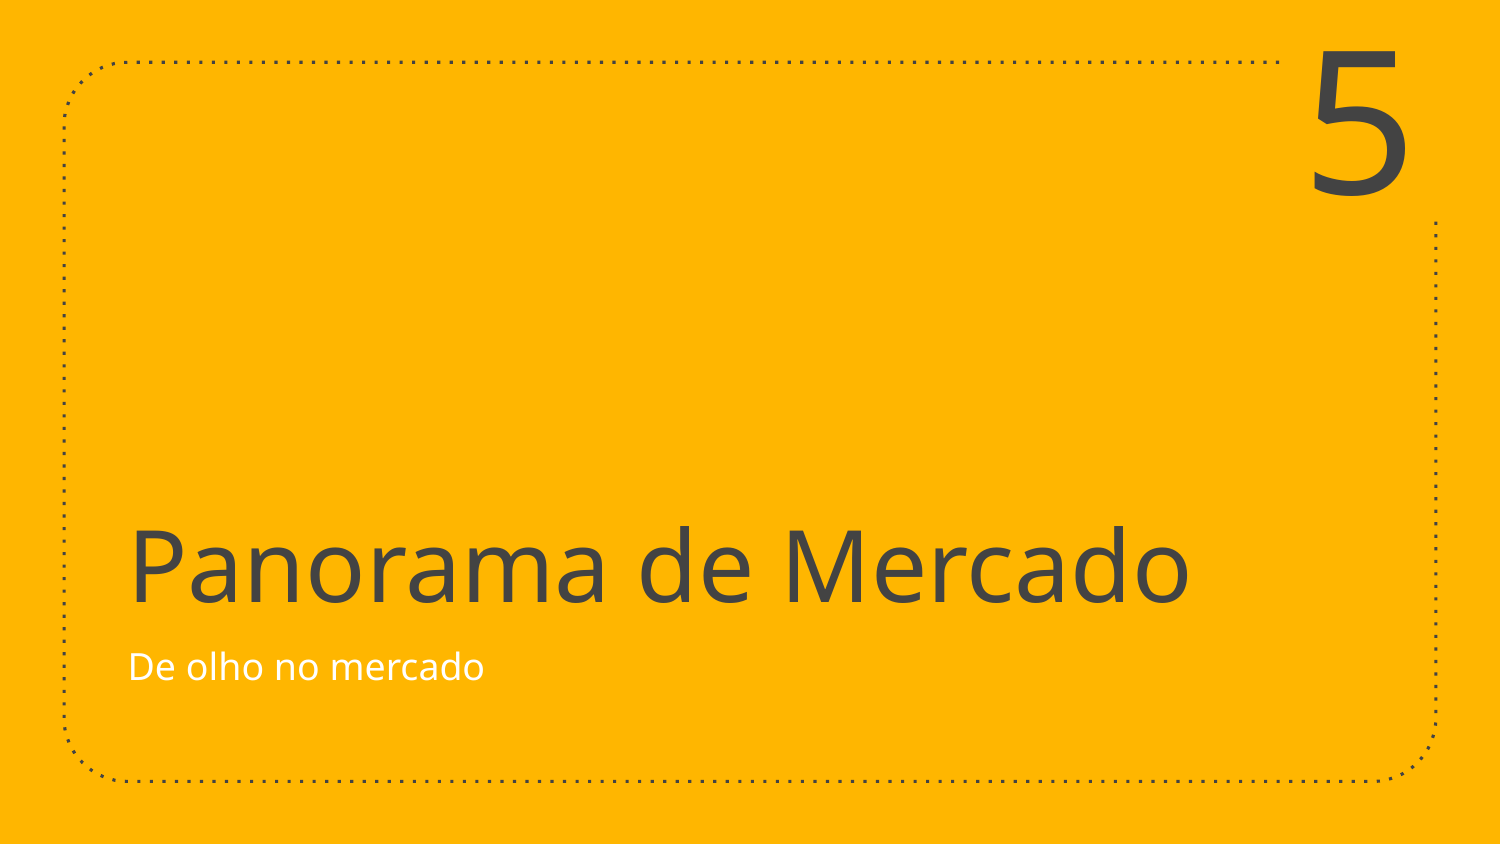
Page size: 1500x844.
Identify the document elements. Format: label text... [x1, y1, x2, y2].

text_box 5 [1281, 0, 1439, 229]
subtitle De olho no mercado [112, 628, 1388, 758]
title Panorama de Mercado [112, 447, 1388, 628]
